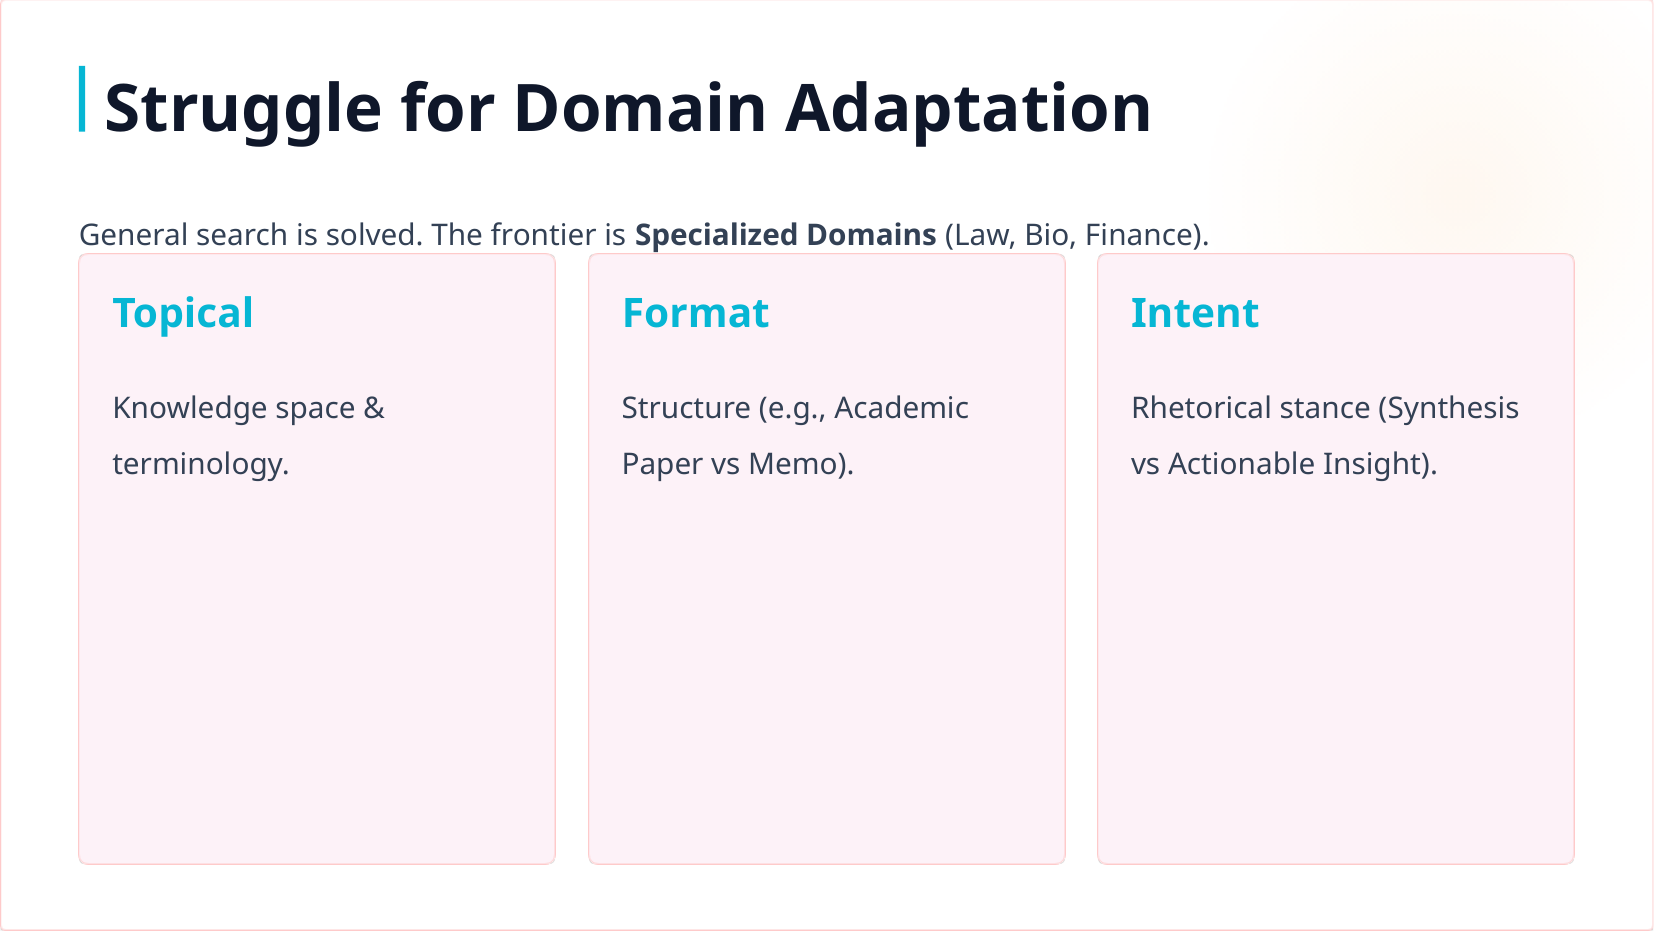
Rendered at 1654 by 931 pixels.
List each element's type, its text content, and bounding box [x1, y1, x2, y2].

text_box Structure (e.g., Academic Paper vs Memo). [621, 367, 1032, 481]
text_box Knowledge space & terminology. [112, 367, 523, 481]
picture [0, 0, 1654, 931]
text_box Struggle for Domain Adaptation [104, 65, 1649, 145]
text_box Format [621, 287, 1053, 337]
text_box General search is solved. The frontier is Specialized Domains (Law, Bio, Finance). [78, 195, 1575, 252]
text_box Intent [1131, 287, 1562, 337]
text_box Topical [112, 287, 543, 337]
text_box Rhetorical stance (Synthesis vs Actionable Insight). [1131, 367, 1541, 481]
text_box [78, 65, 86, 132]
